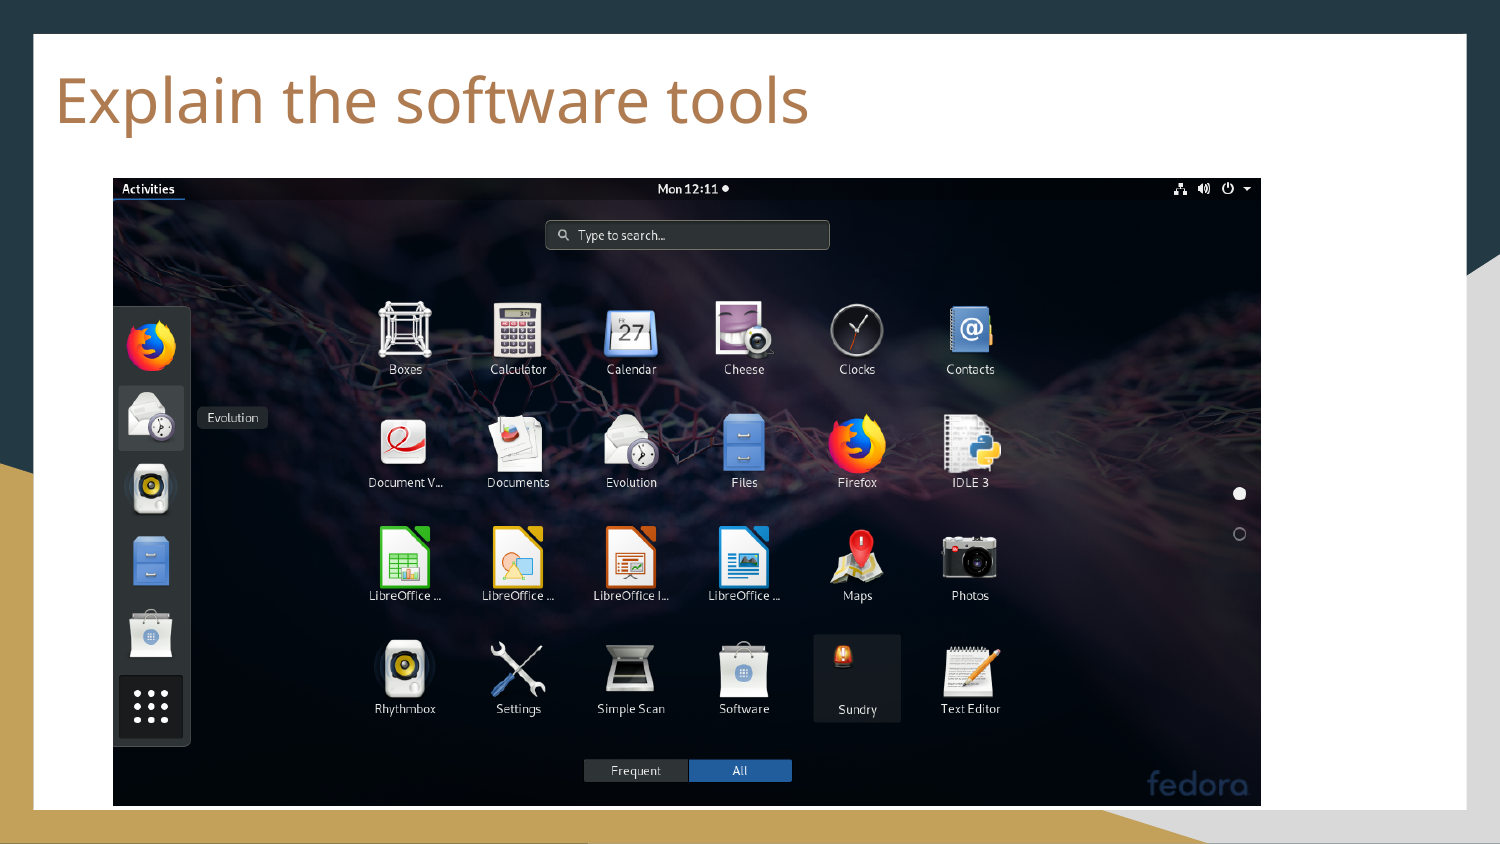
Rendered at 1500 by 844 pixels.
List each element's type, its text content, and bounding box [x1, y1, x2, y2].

title Explain the software tools [39, 45, 1271, 203]
picture [113, 178, 1261, 806]
